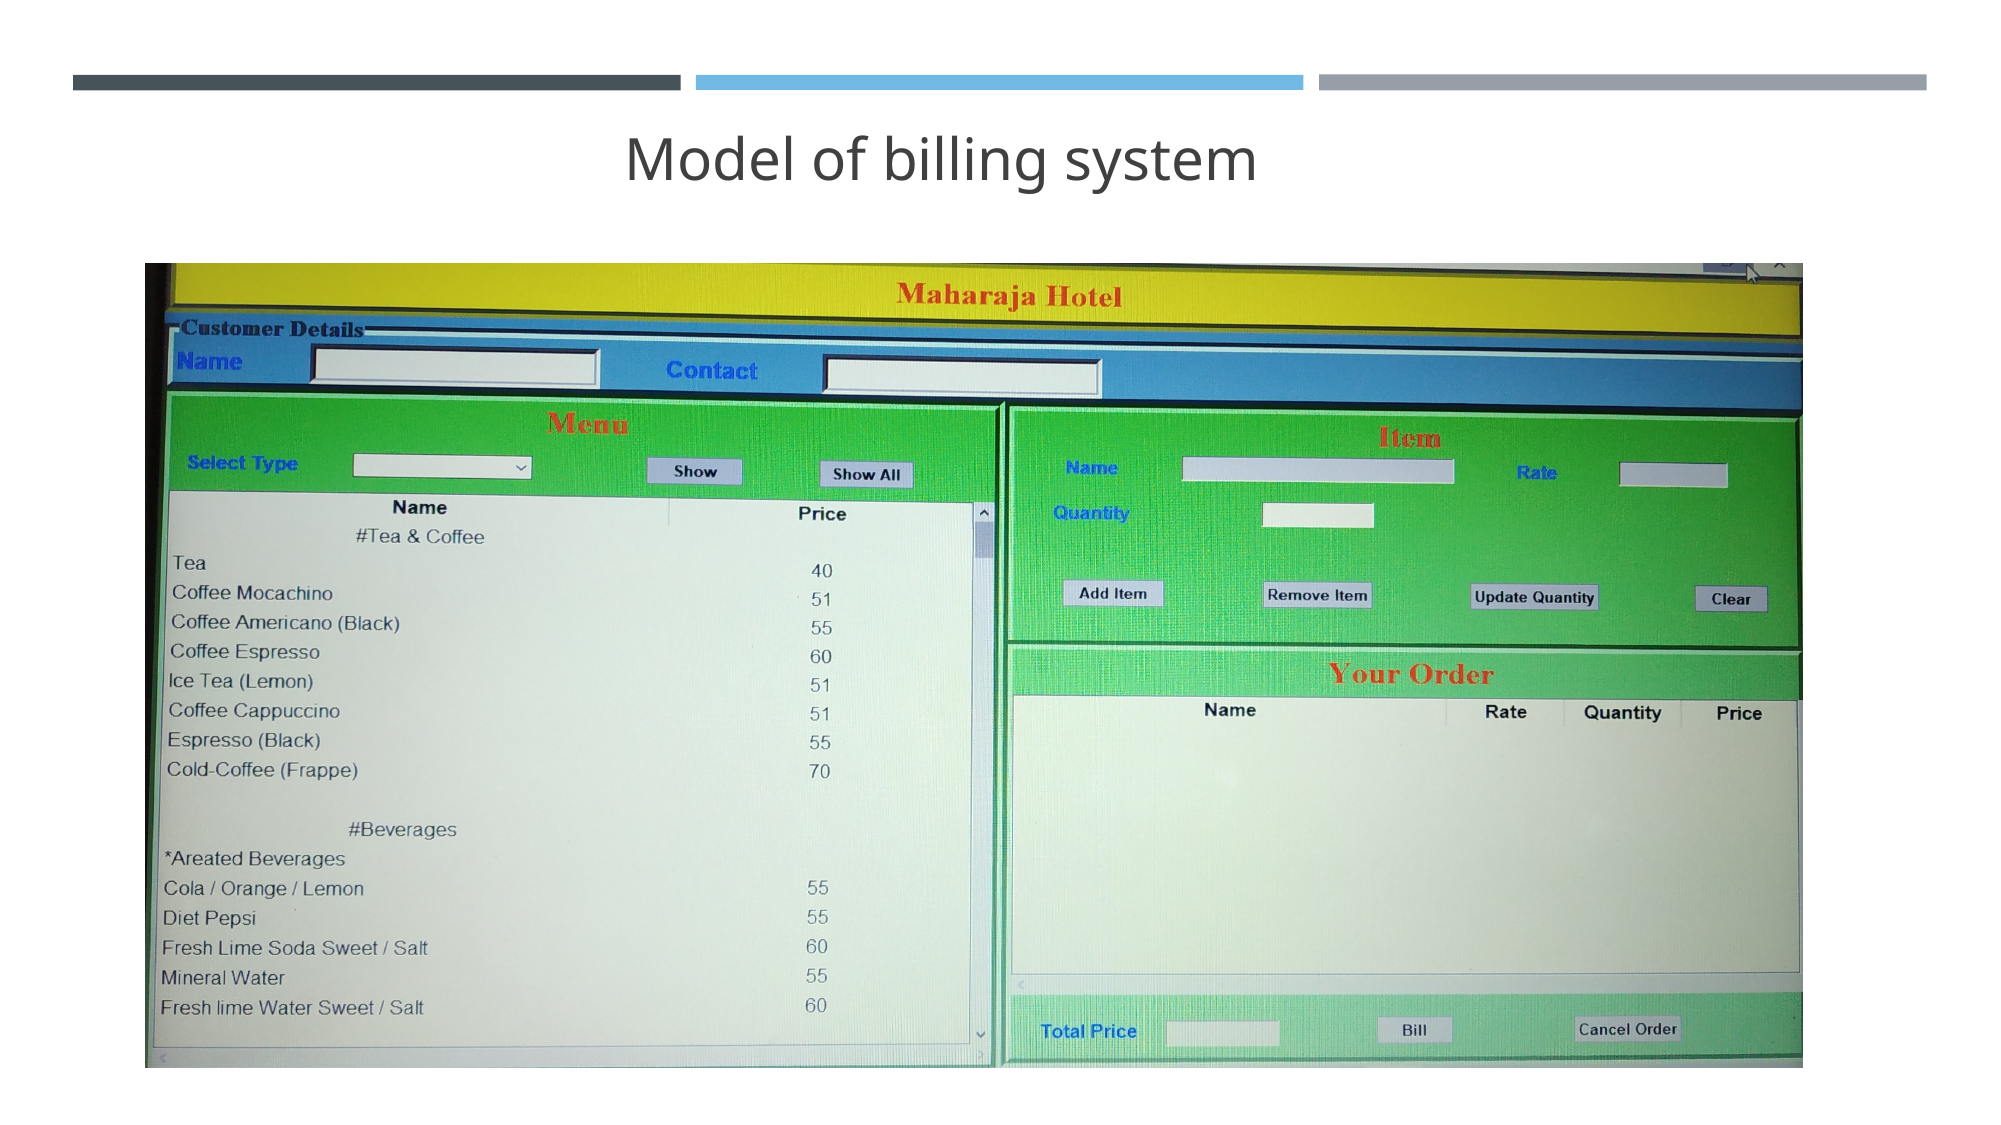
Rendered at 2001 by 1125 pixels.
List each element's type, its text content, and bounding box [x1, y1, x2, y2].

picture [145, 263, 1803, 1068]
title Model of billing system [610, 115, 1905, 220]
